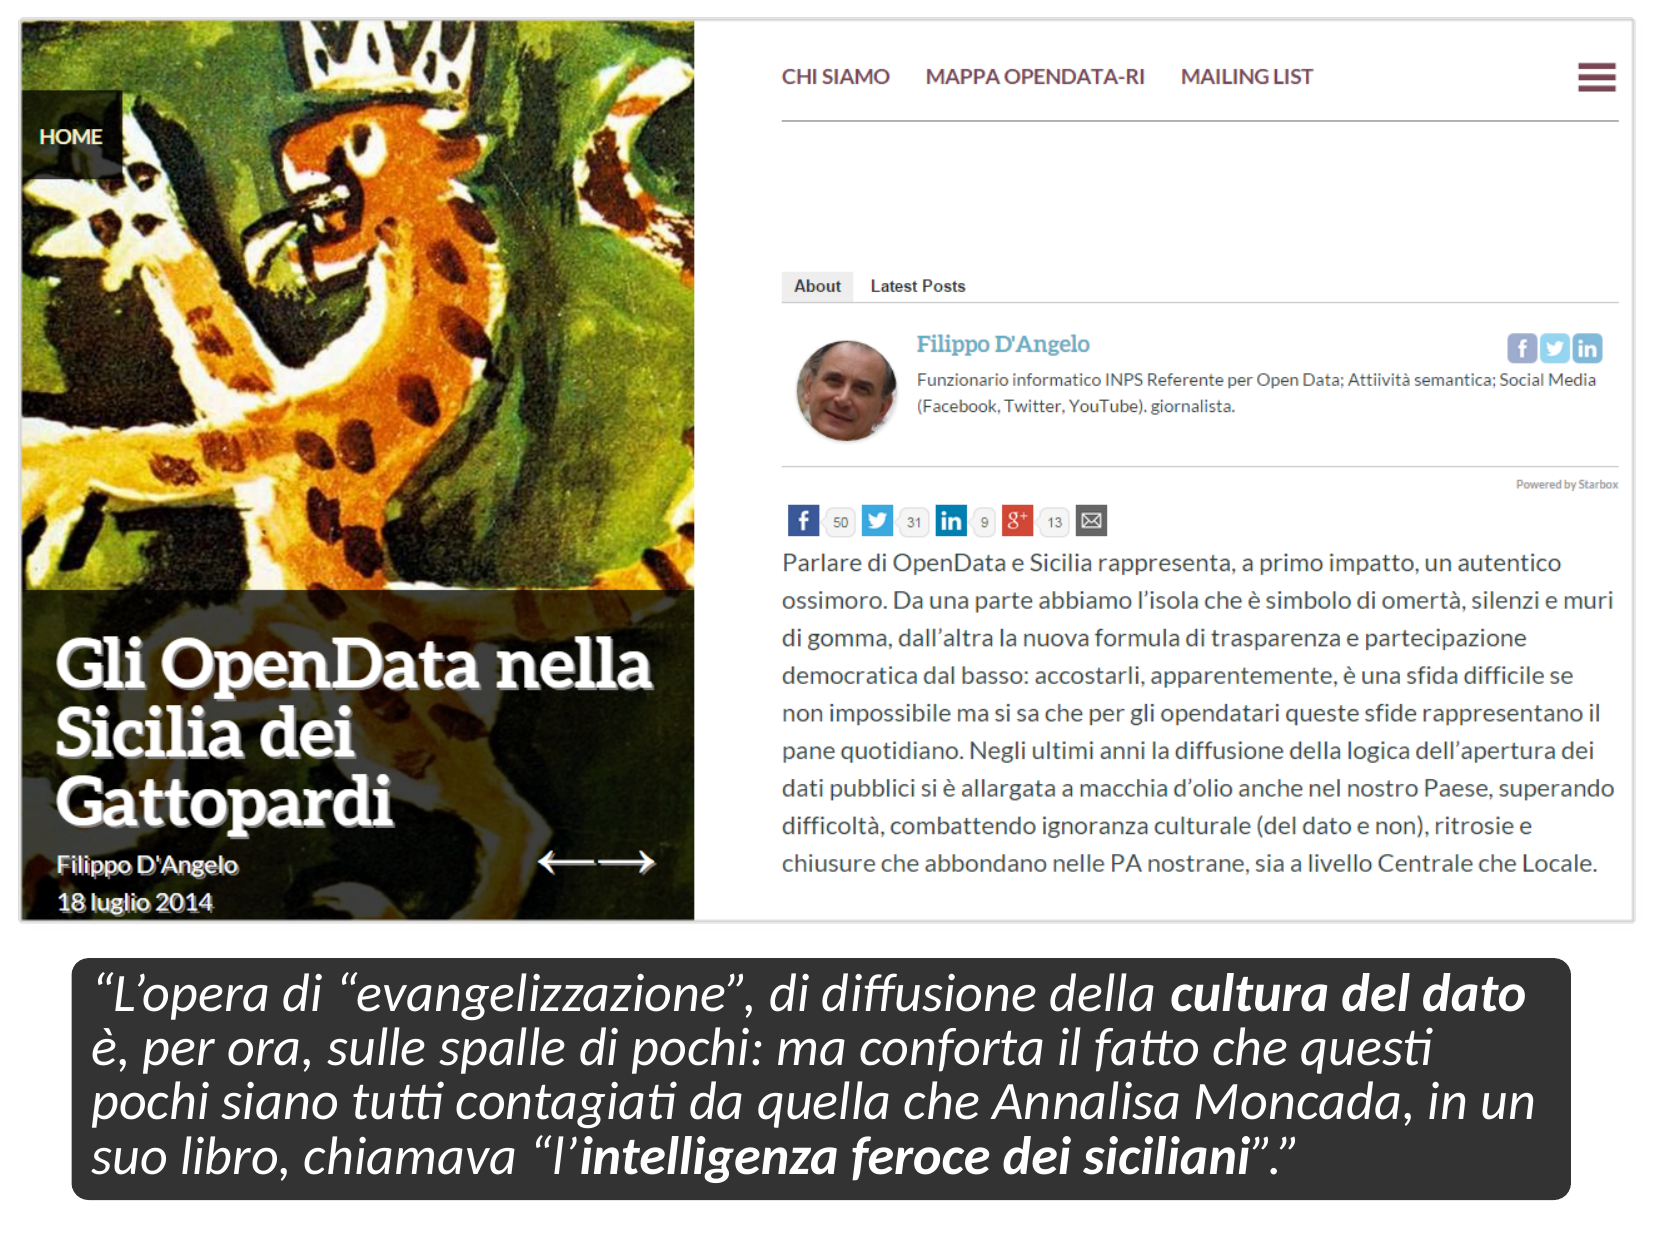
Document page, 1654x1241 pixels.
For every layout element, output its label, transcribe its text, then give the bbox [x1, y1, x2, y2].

picture [0, 0, 1654, 942]
text_box “L’opera di “evangelizzazione”, di diffusione della cultura del dato è, per ora, sulle spalle di pochi: ma conforta il fatto che questi pochi siano tutti contagiati da quella che Annalisa Moncada, in un suo libro, chiamava “l’intelligenza feroce dei siciliani”.” [71, 958, 1571, 1201]
